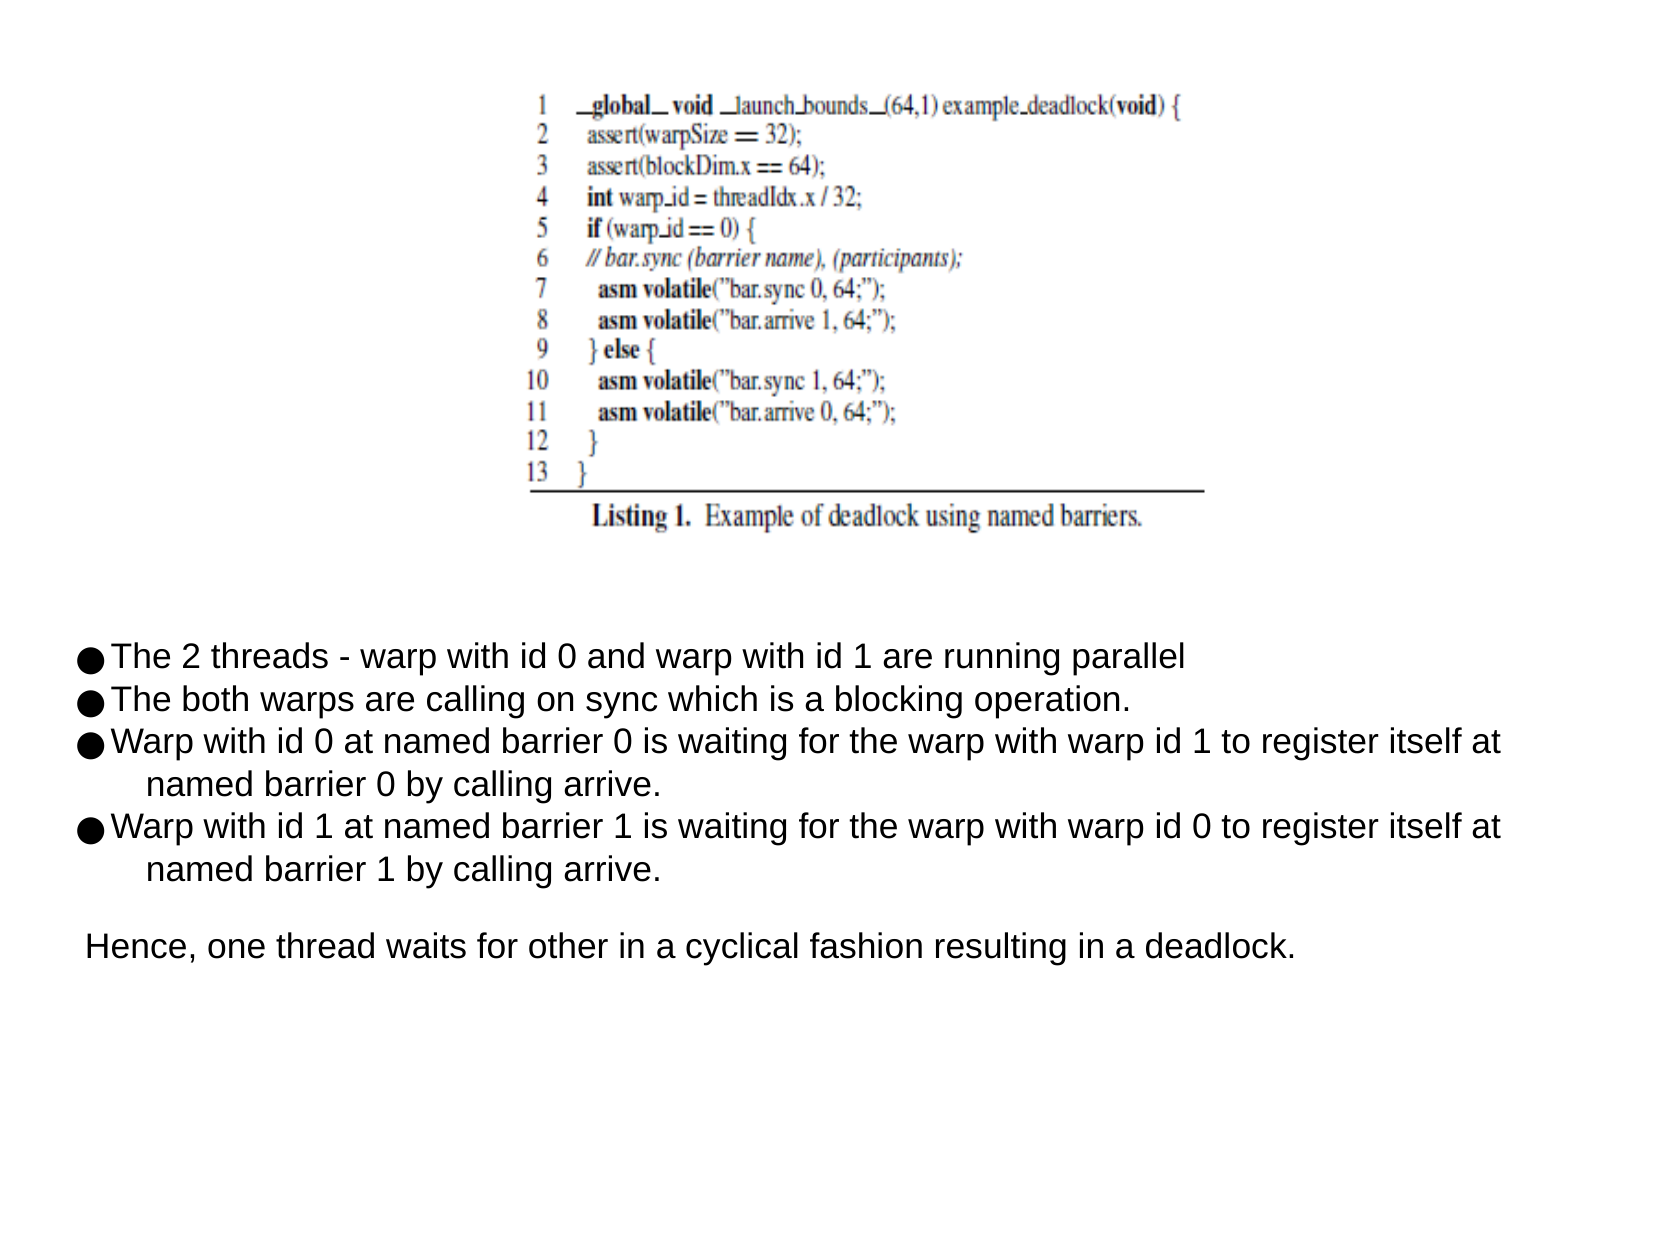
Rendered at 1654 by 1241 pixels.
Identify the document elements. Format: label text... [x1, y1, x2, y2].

picture [514, 59, 1216, 540]
text_box The 2 threads - warp with id 0 and warp with id 1 are running parallel The both warps are calling on sync which is a blocking operation. Warp with id 0 at named barrier 0 is waiting for the warp with warp id 1 to register itself at named barrier 0 by calling arrive. Warp with id 1 at named barrier 1 is waiting for the warp with warp id 0 to register itself at named barrier 1 by calling arrive. Hence, one thread waits for other in a cyclical fashion resulting in a deadlock. [75, 633, 1581, 991]
